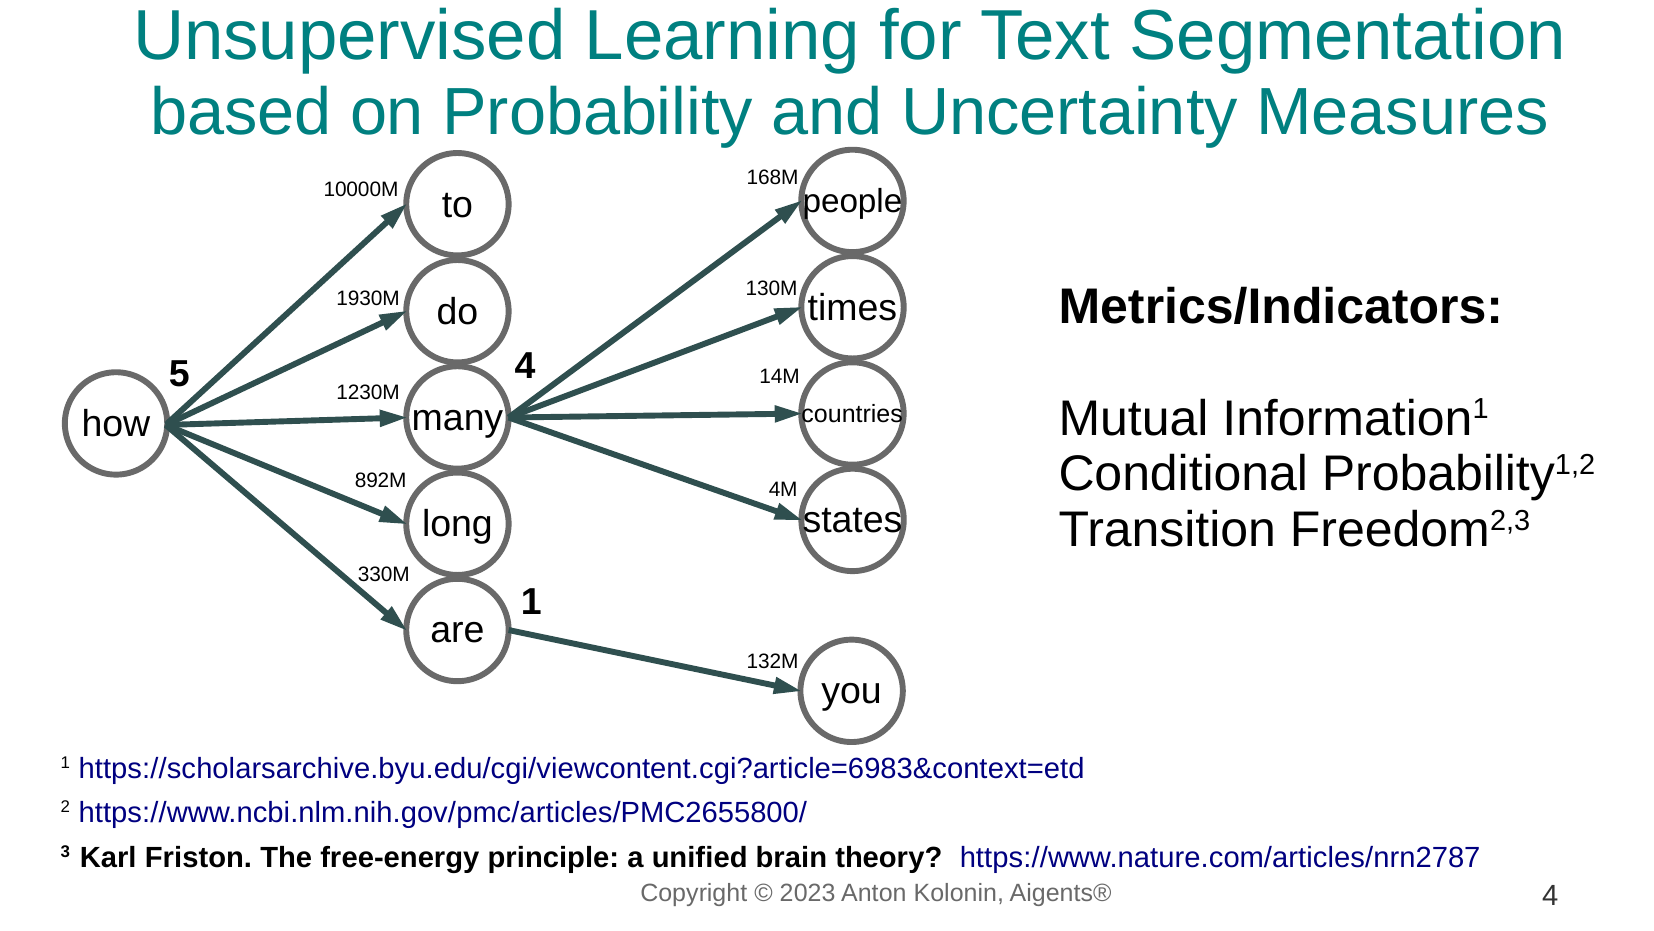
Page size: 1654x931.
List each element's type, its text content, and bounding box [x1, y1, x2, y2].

text_box 10000M [308, 170, 414, 209]
text_box 4 [499, 337, 551, 395]
text_box Metrics/Indicators: Mutual Information1 Conditional Probability1,2 Transition Freedom2,3 [1043, 270, 1611, 565]
text_box you [800, 639, 903, 743]
text_box 132M [731, 642, 814, 681]
text_box many [406, 366, 509, 469]
text_box 130M [730, 269, 813, 308]
text_box 14M [744, 357, 815, 396]
text_box states [801, 468, 904, 572]
text_box 4M [753, 470, 813, 509]
text_box 5 [154, 344, 205, 402]
text_box do [406, 260, 509, 363]
text_box 1 https://scholarsarchive.byu.edu/cgi/viewcontent.cgi?article=6983&context=etd 2 https://www.ncbi.nlm.nih.gov/pmc/articles/PMC2655800/ 3 Karl Friston. The free-energy principle: a unified brain theory? https://www.nature.com/articles/nrn2787 [45, 744, 1576, 889]
text_box 1230M [321, 373, 415, 412]
text_box 168M [731, 158, 814, 197]
text_box times [801, 256, 904, 359]
text_box 1 [506, 572, 557, 630]
text_box Unsupervised Learning for Text Segmentation based on Probability and Uncertainty Measures [0, 3, 1652, 140]
text_box countries [801, 362, 904, 465]
text_box people [804, 149, 904, 253]
text_box how [64, 372, 167, 475]
text_box 330M [343, 554, 425, 594]
text_box to [406, 153, 509, 256]
text_box are [406, 578, 509, 682]
text_box long [406, 472, 509, 575]
text_box 892M [339, 461, 422, 500]
text_box 1930M [321, 279, 415, 318]
